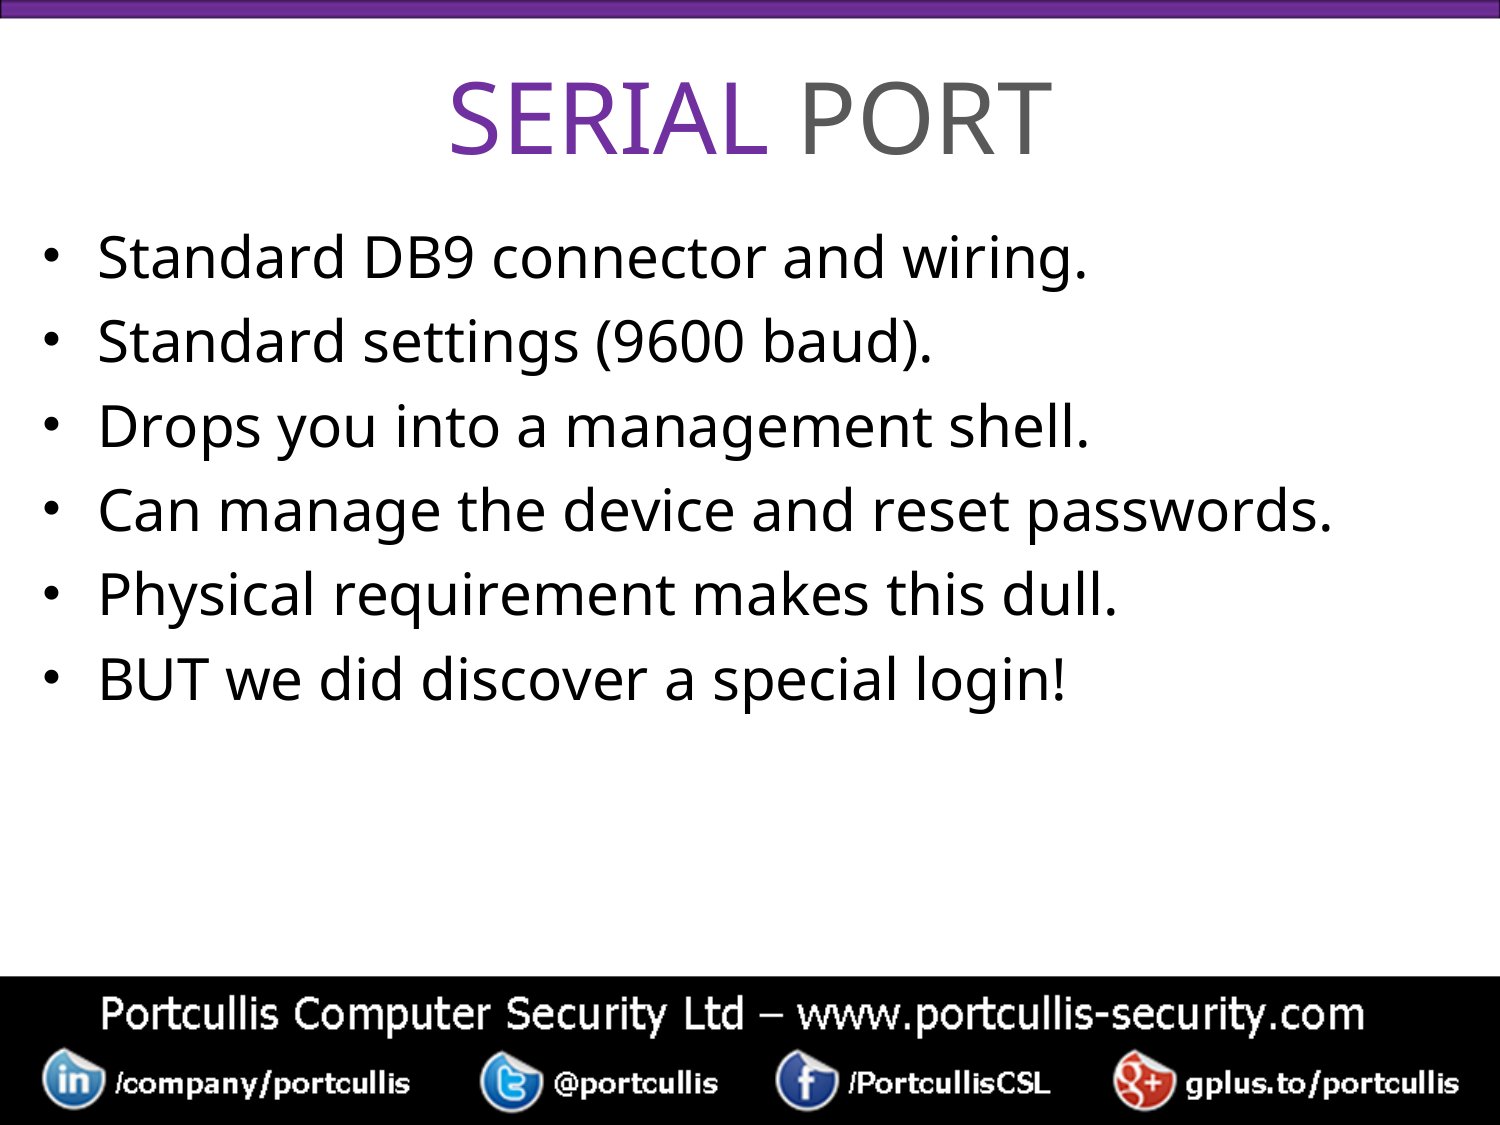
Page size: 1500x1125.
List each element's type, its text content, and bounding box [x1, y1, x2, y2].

picture [0, 0, 1500, 42]
list Standard DB9 connector and wiring. Standard settings (9600 baud). Drops you into a management shell. Can manage the device and reset passwords. Physical requirement makes this dull. BUT we did discover a special login! [41, 219, 1428, 965]
picture [0, 202, 1500, 1125]
title SERIAL PORT [0, 42, 1500, 202]
